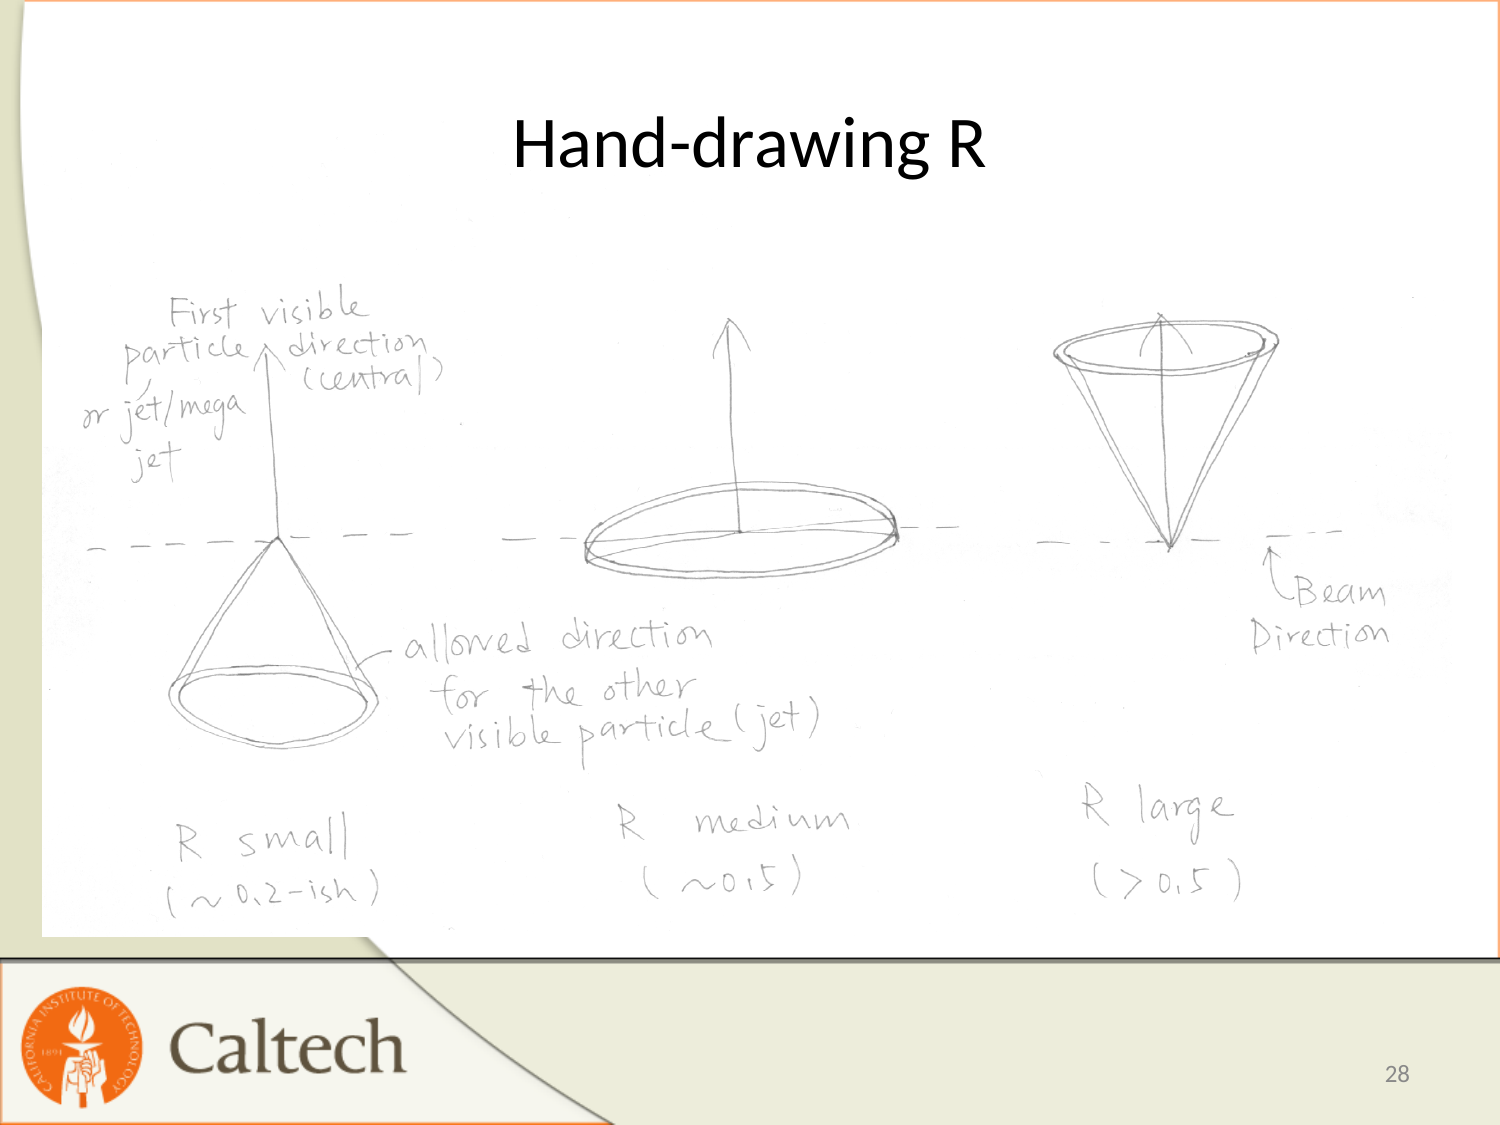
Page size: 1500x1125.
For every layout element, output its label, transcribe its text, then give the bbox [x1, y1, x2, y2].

picture [0, 0, 1500, 1125]
title Hand-drawing R [75, 13, 1426, 265]
text_box [749, 108, 1463, 297]
